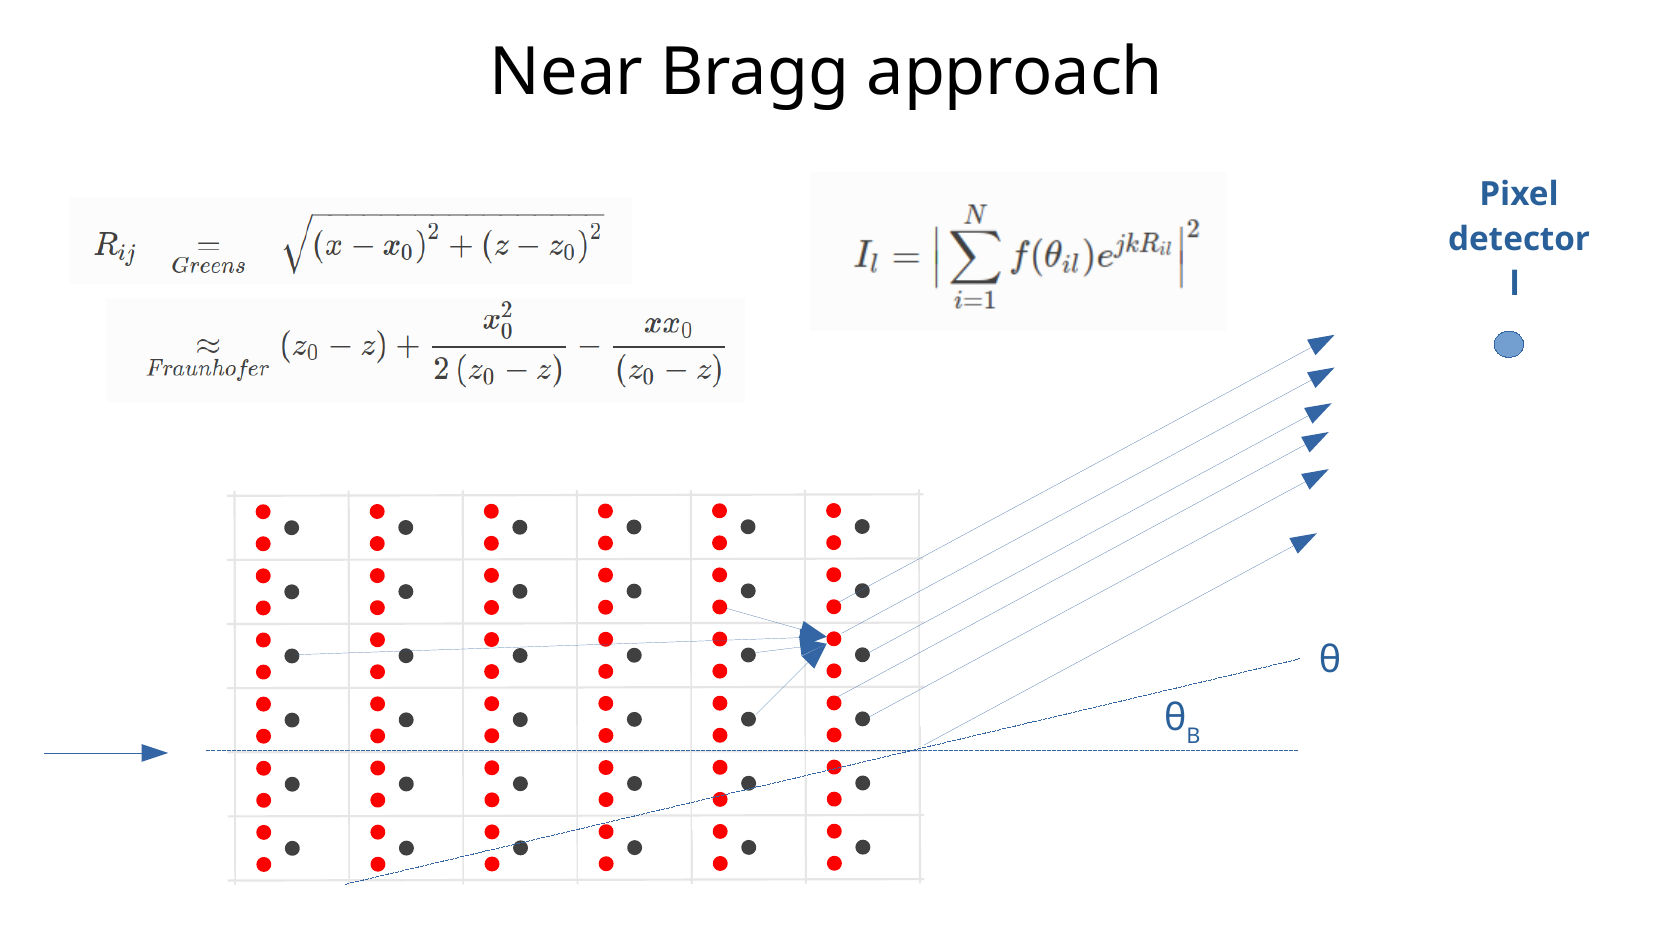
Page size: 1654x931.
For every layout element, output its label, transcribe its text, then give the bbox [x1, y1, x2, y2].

picture [226, 489, 925, 885]
title Near Bragg approach [0, 0, 1654, 139]
picture [810, 172, 1226, 331]
title θ [1281, 628, 1379, 688]
text_box Pixel detector l [1426, 162, 1613, 352]
title θB [1133, 690, 1232, 750]
picture [106, 298, 745, 402]
text_box [1497, 352, 1521, 358]
picture [70, 197, 632, 284]
